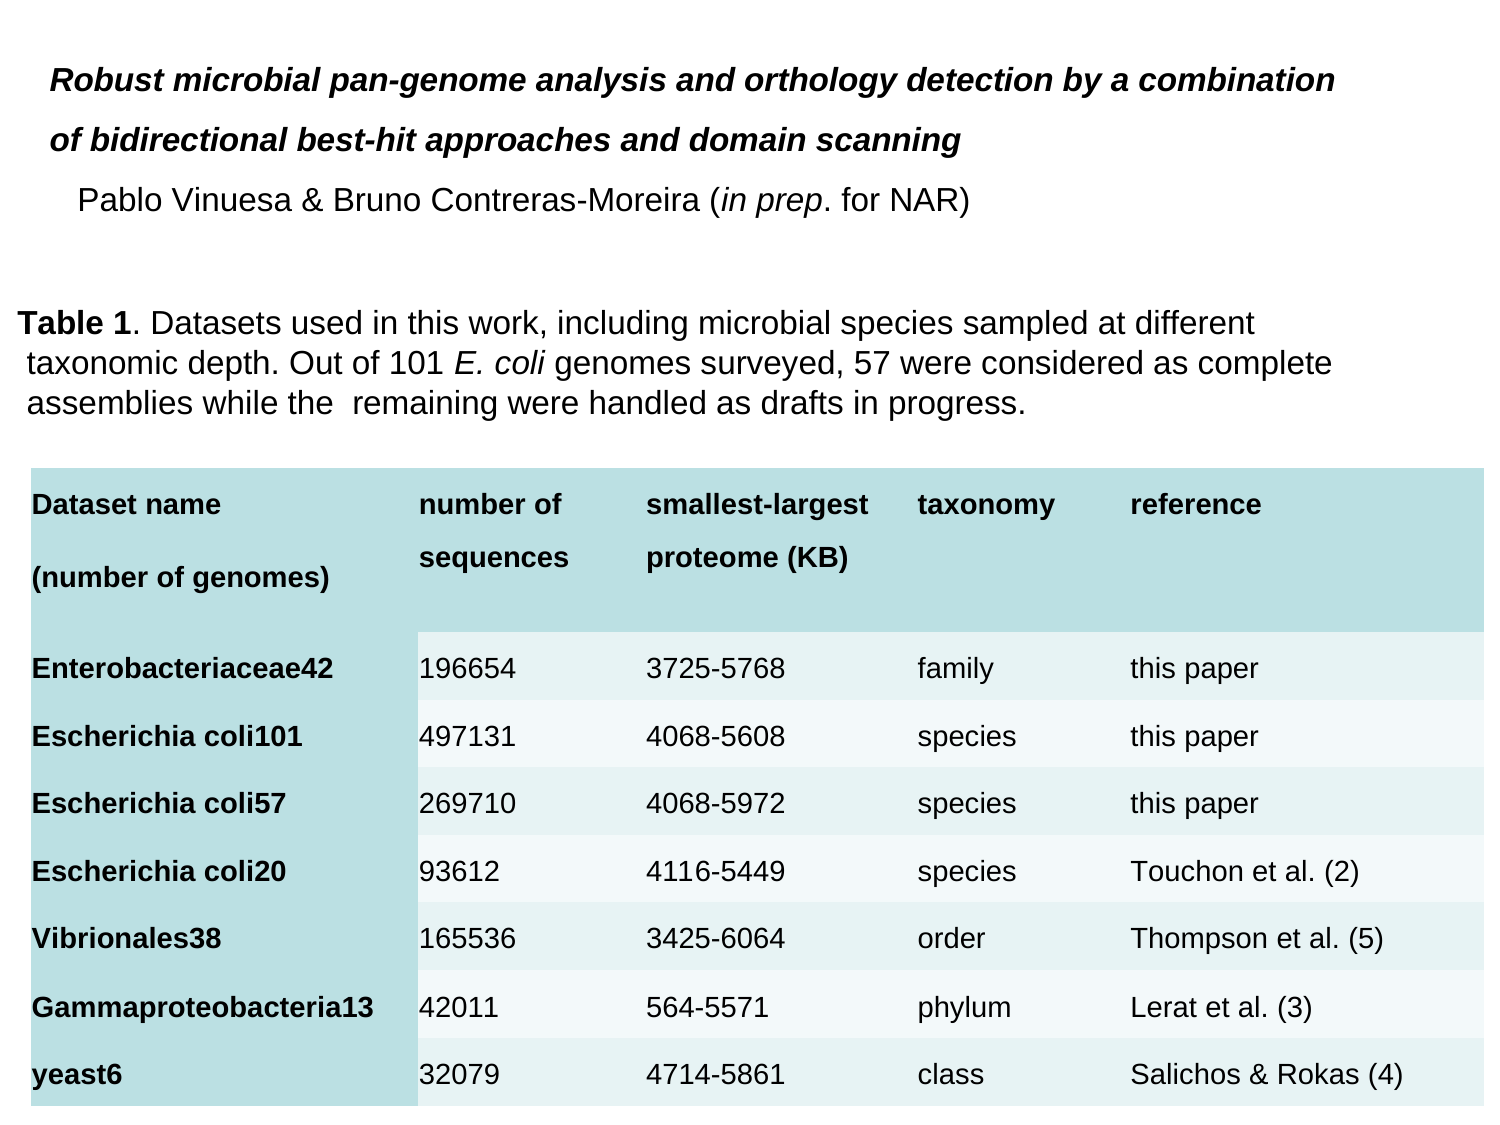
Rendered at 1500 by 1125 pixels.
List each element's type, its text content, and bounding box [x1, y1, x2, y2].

table_cell class [917, 1038, 1130, 1106]
table_cell family [917, 632, 1130, 700]
table_cell 4068-5608 [646, 700, 917, 767]
table_cell 3725-5768 [646, 632, 917, 700]
table_cell 196654 [418, 632, 646, 700]
table_cell Escherichia coli101 [31, 700, 418, 767]
table_cell Vibrionales38 [31, 902, 418, 970]
table_cell this paper [1130, 700, 1484, 767]
table_cell 564-5571 [646, 970, 917, 1038]
table_cell phylum [917, 970, 1130, 1038]
table_cell Lerat et al. (3) [1130, 970, 1484, 1038]
table_cell Gammaproteobacteria13 [31, 970, 418, 1038]
table_cell 4068-5972 [646, 767, 917, 835]
table_cell yeast6 [31, 1038, 418, 1106]
table_header taxonomy [917, 468, 1130, 632]
table_cell this paper [1130, 632, 1484, 700]
table_cell 3425-6064 [646, 902, 917, 970]
table_cell Salichos & Rokas (4) [1130, 1038, 1484, 1106]
table_cell species [917, 767, 1130, 835]
table_header Dataset name (number of genomes) [31, 468, 418, 632]
table_cell order [917, 902, 1130, 970]
table_cell species [917, 835, 1130, 902]
table_cell 4714-5861 [646, 1038, 917, 1106]
table_cell 165536 [418, 902, 646, 970]
table_cell 93612 [418, 835, 646, 902]
table_cell species [917, 700, 1130, 767]
table_cell Escherichia coli57 [31, 767, 418, 835]
table_cell Enterobacteriaceae42 [31, 632, 418, 700]
table_header number of sequences [418, 468, 646, 632]
table_cell 32079 [418, 1038, 646, 1106]
text_box Table 1. Datasets used in this work, including microbial species sampled at different taxonomic depth. Out of 101 E. coli genomes surveyed, 57 were considered as complete assemblies while the remaining were handled as drafts in progress. [2, 293, 1349, 429]
table_cell this paper [1130, 767, 1484, 835]
table_cell Escherichia coli20 [31, 835, 418, 902]
table_cell 497131 [418, 700, 646, 767]
table_cell 42011 [418, 970, 646, 1038]
text_box Robust microbial pan-genome analysis and orthology detection by a combination of bidirectional best-hit approaches and domain scanning Pablo Vinuesa & Bruno Contreras-Moreira (in prep. for NAR) [34, 30, 1362, 226]
table_header reference [1130, 468, 1484, 632]
table_cell 269710 [418, 767, 646, 835]
table_cell 4116-5449 [646, 835, 917, 902]
table_cell Touchon et al. (2) [1130, 835, 1484, 902]
table_cell Thompson et al. (5) [1130, 902, 1484, 970]
table_header smallest-largest proteome (KB) [646, 468, 917, 632]
